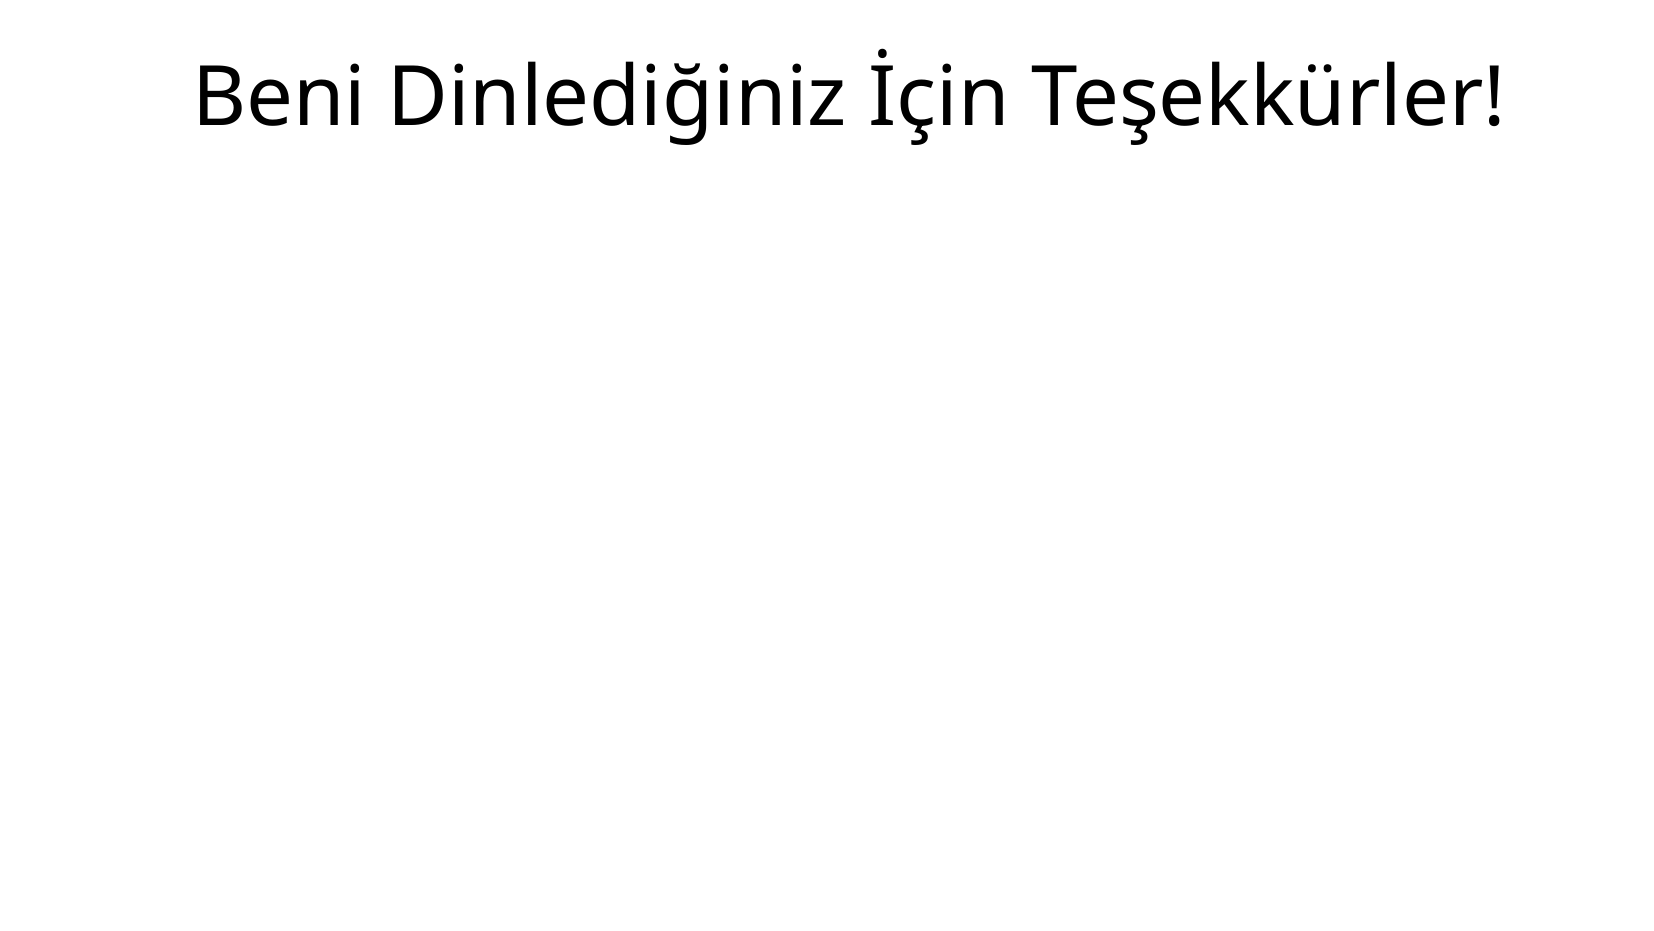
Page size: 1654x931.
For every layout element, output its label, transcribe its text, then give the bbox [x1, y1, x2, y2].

text_box Beni Dinlediğiniz İçin Teşekkürler! [177, 29, 1654, 384]
